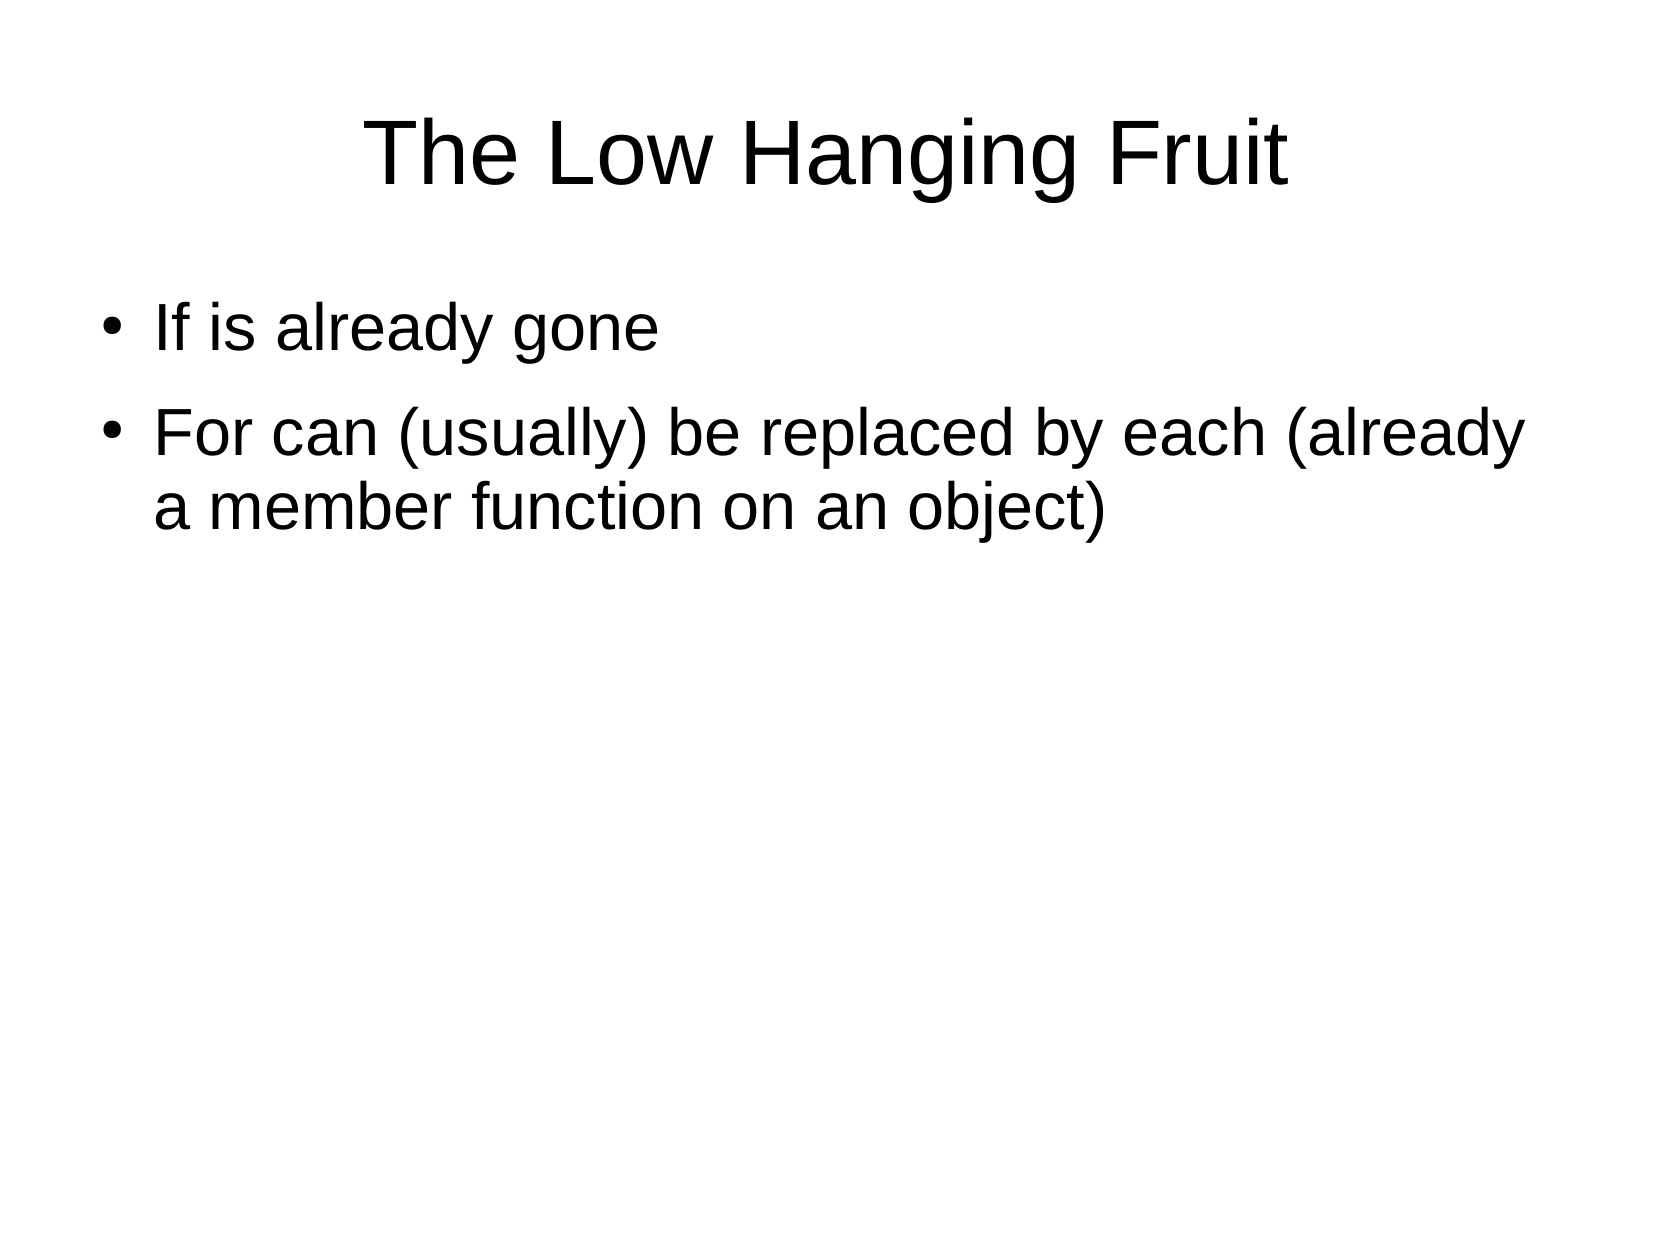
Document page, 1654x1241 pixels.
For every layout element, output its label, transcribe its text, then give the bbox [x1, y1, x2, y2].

list If is already gone For can (usually) be replaced by each (already a member function on an object) [82, 290, 1571, 1010]
title The Low Hanging Fruit [82, 49, 1571, 257]
